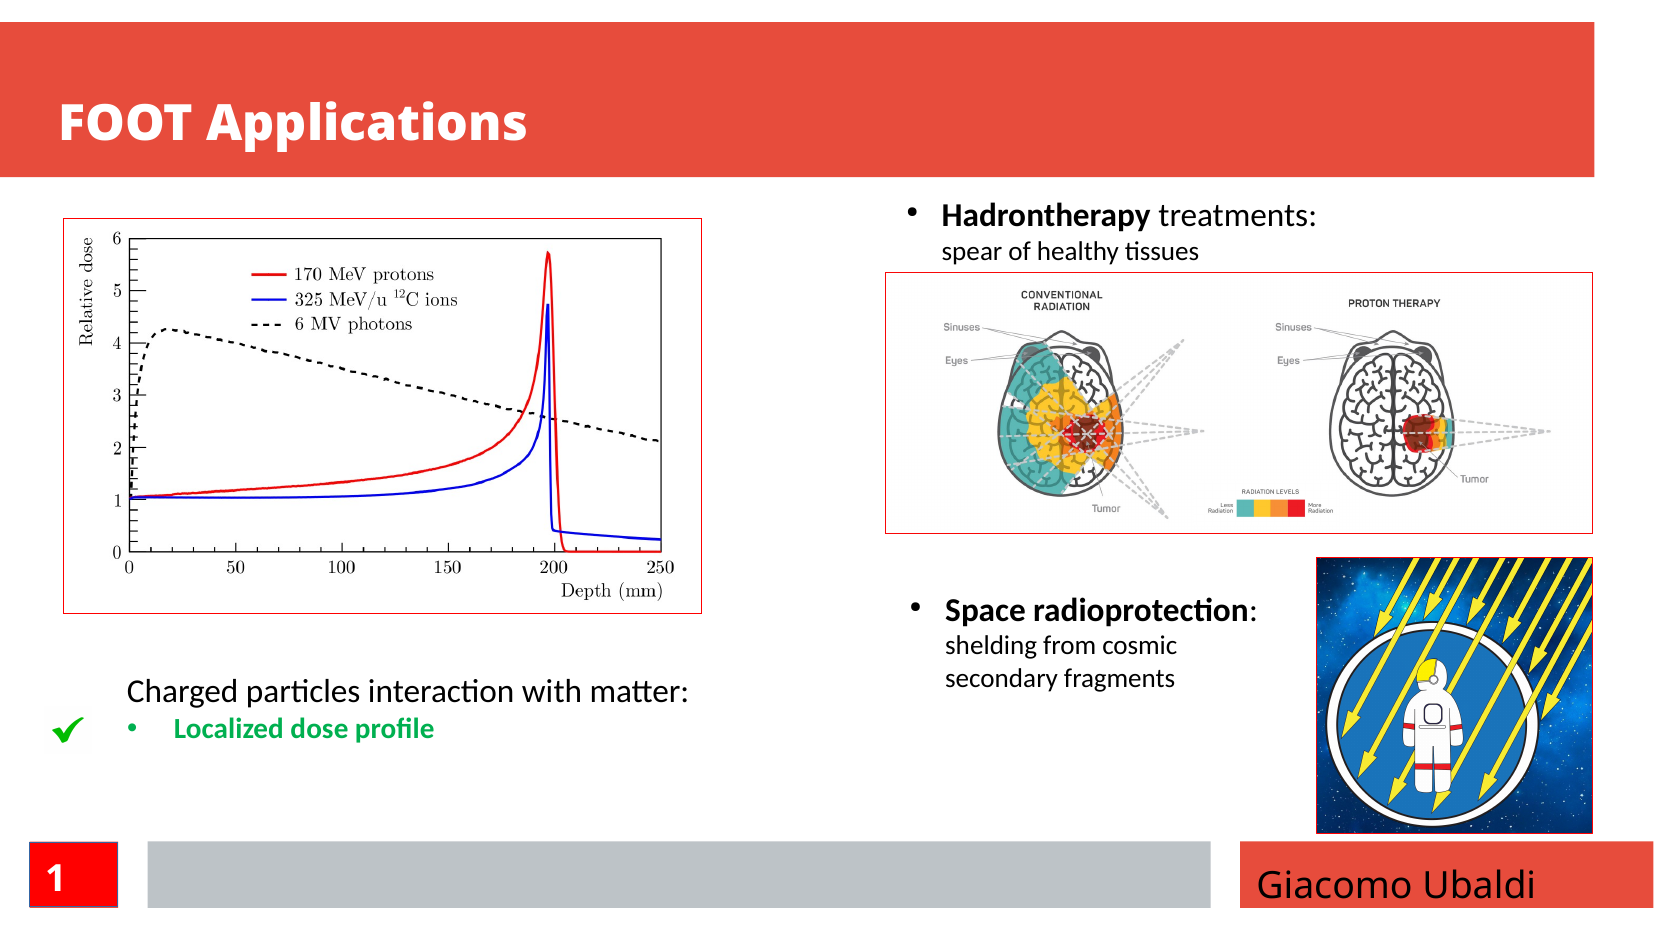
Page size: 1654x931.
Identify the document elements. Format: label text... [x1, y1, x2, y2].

text_box Space radioprotection: shelding from cosmic secondary fragments [894, 580, 1274, 781]
picture [1316, 557, 1593, 834]
picture [44, 706, 92, 754]
picture [885, 272, 1593, 534]
text_box 1 [30, 844, 86, 903]
text_box Charged particles interaction with matter: Localized dose profile [112, 662, 706, 872]
picture [63, 218, 702, 614]
text_box Giacomo Ubaldi [1241, 850, 1568, 910]
title FOOT Applications [59, 44, 1595, 156]
text_box Hadrontherapy treatments: spear of healthy tissues [891, 186, 1333, 354]
text_box [29, 842, 118, 907]
